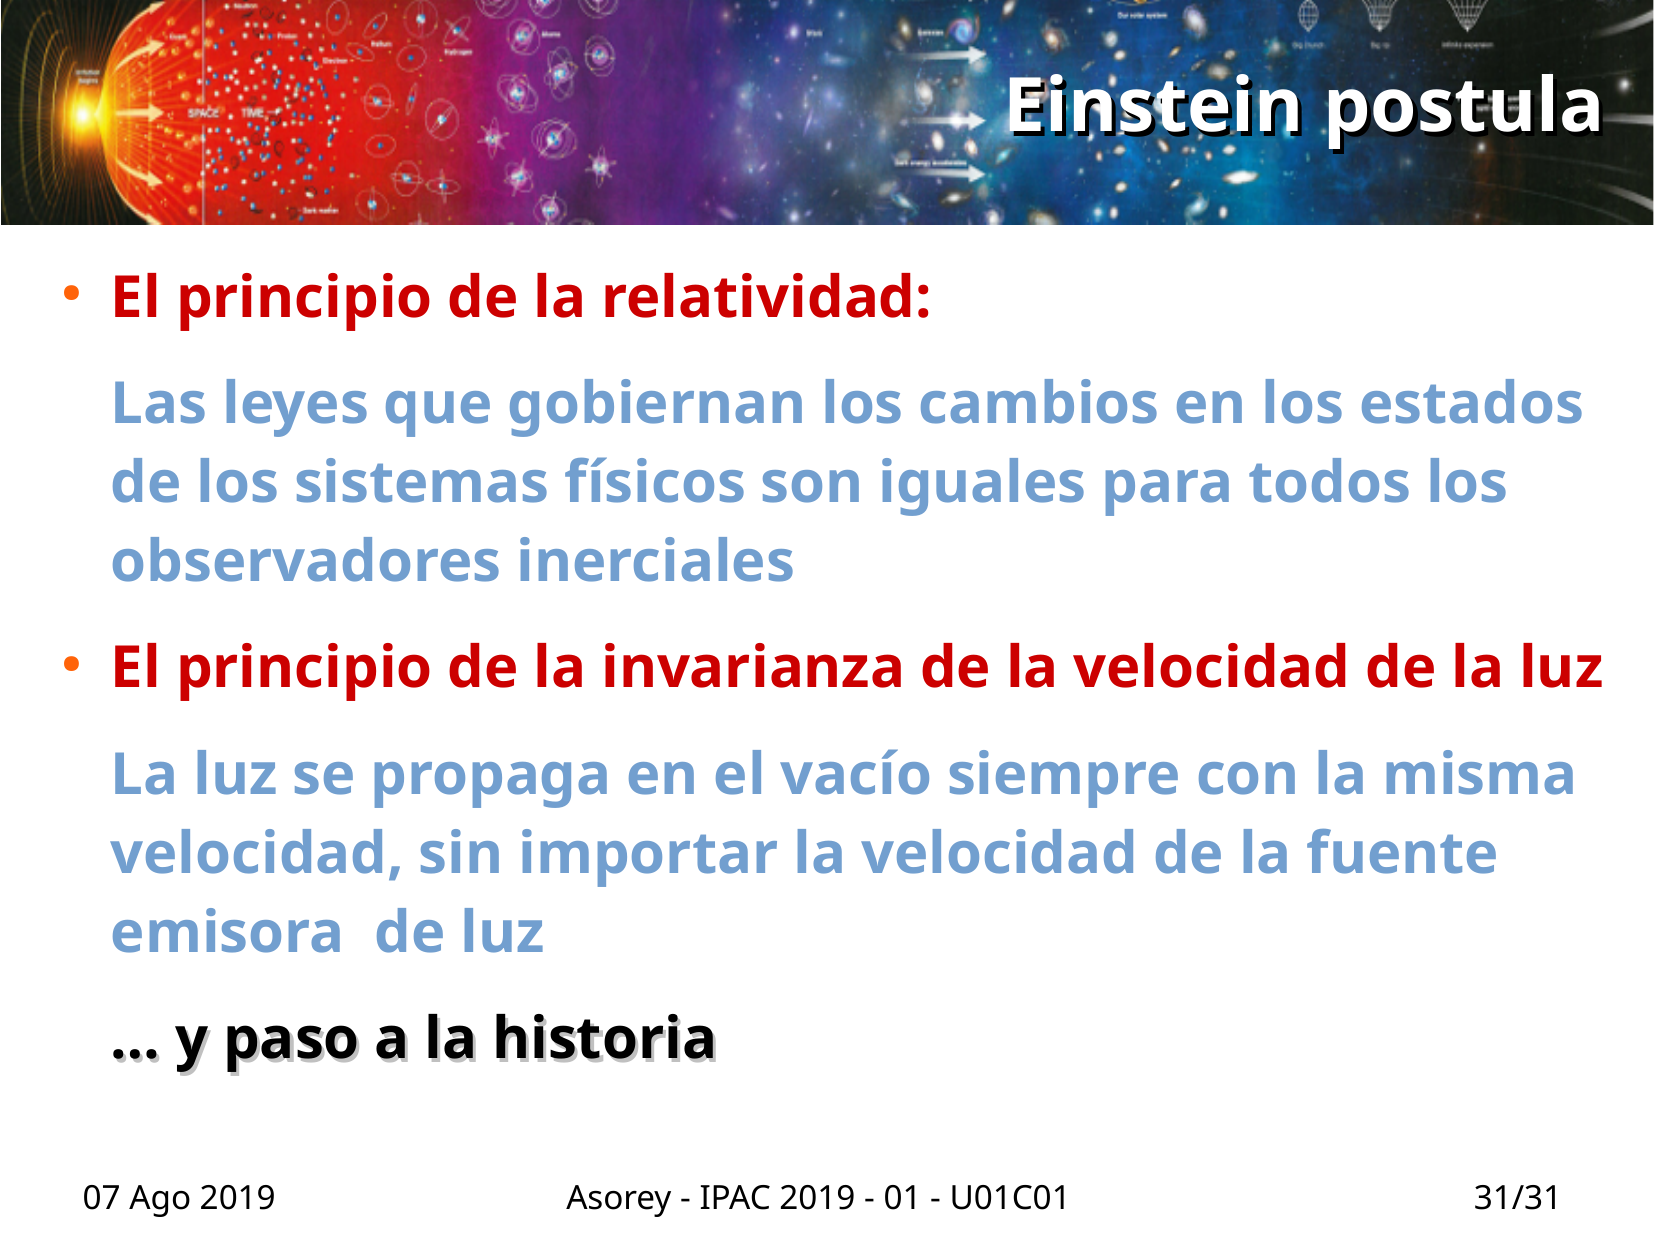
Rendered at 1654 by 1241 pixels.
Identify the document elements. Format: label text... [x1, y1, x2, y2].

list El principio de la relatividad: Las leyes que gobiernan los cambios en los estados de los sistemas físicos son iguales para todos los observadores inerciales El principio de la invarianza de la velocidad de la luz La luz se propaga en el vacío siempre con la misma velocidad, sin importar la velocidad de la fuente emisora de luz … y paso a la historia [45, 255, 1606, 1156]
picture [1, 0, 1654, 225]
title Einstein postula [45, 15, 1606, 191]
